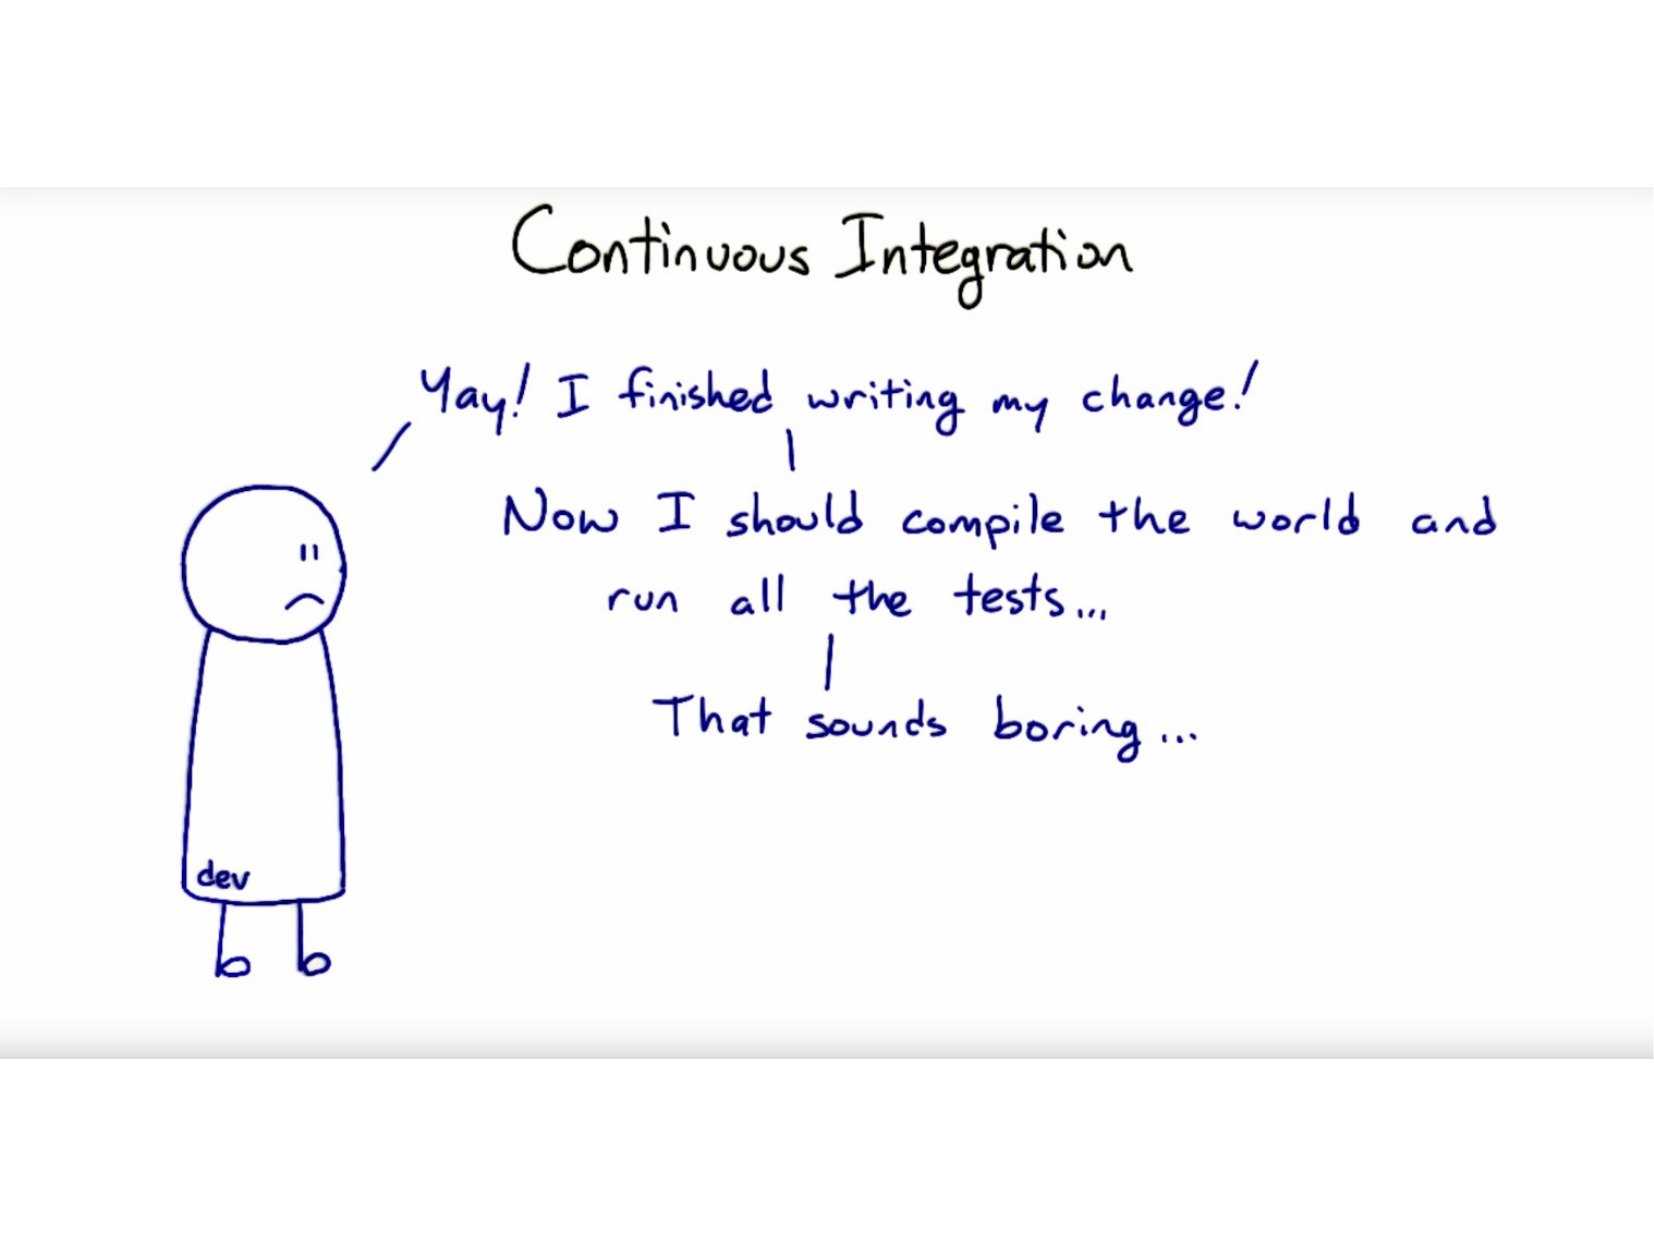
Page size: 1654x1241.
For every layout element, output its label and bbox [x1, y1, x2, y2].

picture [0, 187, 1654, 1059]
